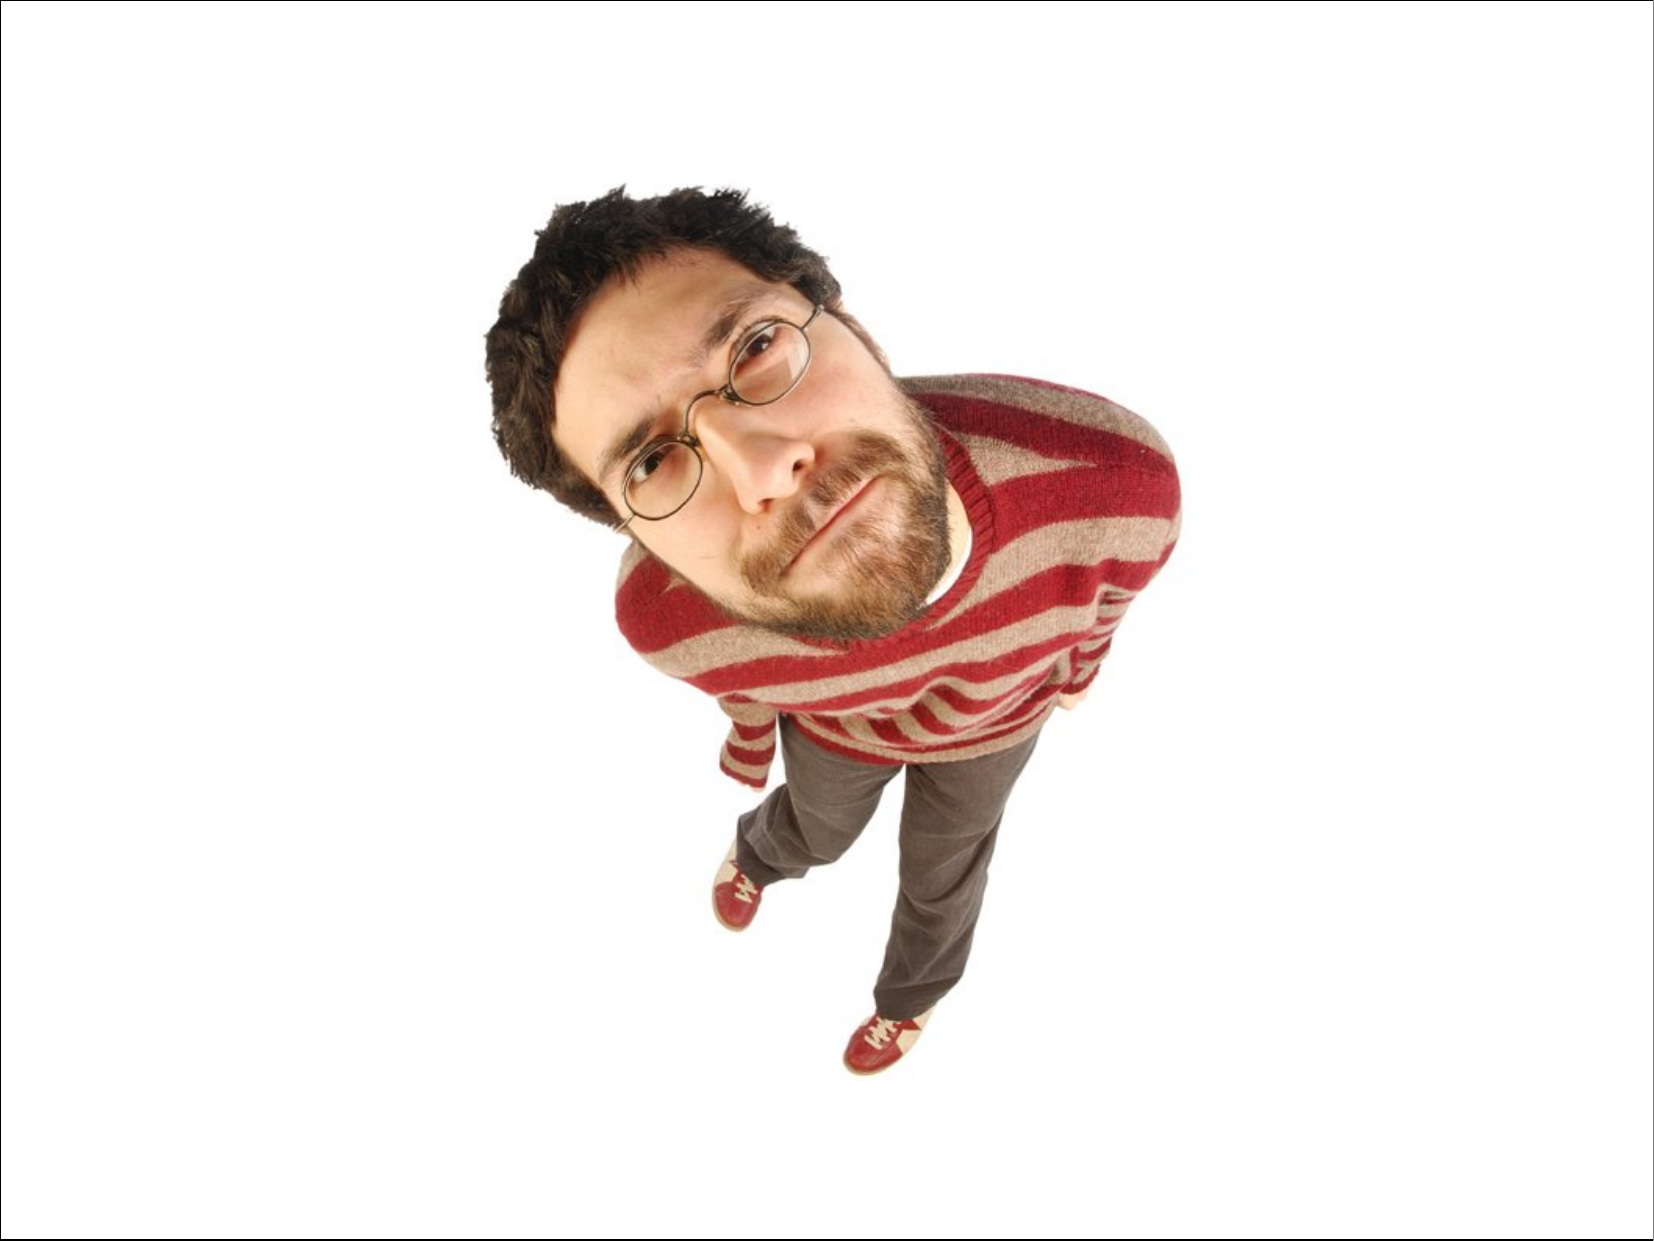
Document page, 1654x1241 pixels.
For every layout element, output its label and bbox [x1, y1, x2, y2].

picture [365, 158, 1289, 1082]
text_box [0, 0, 1654, 1241]
